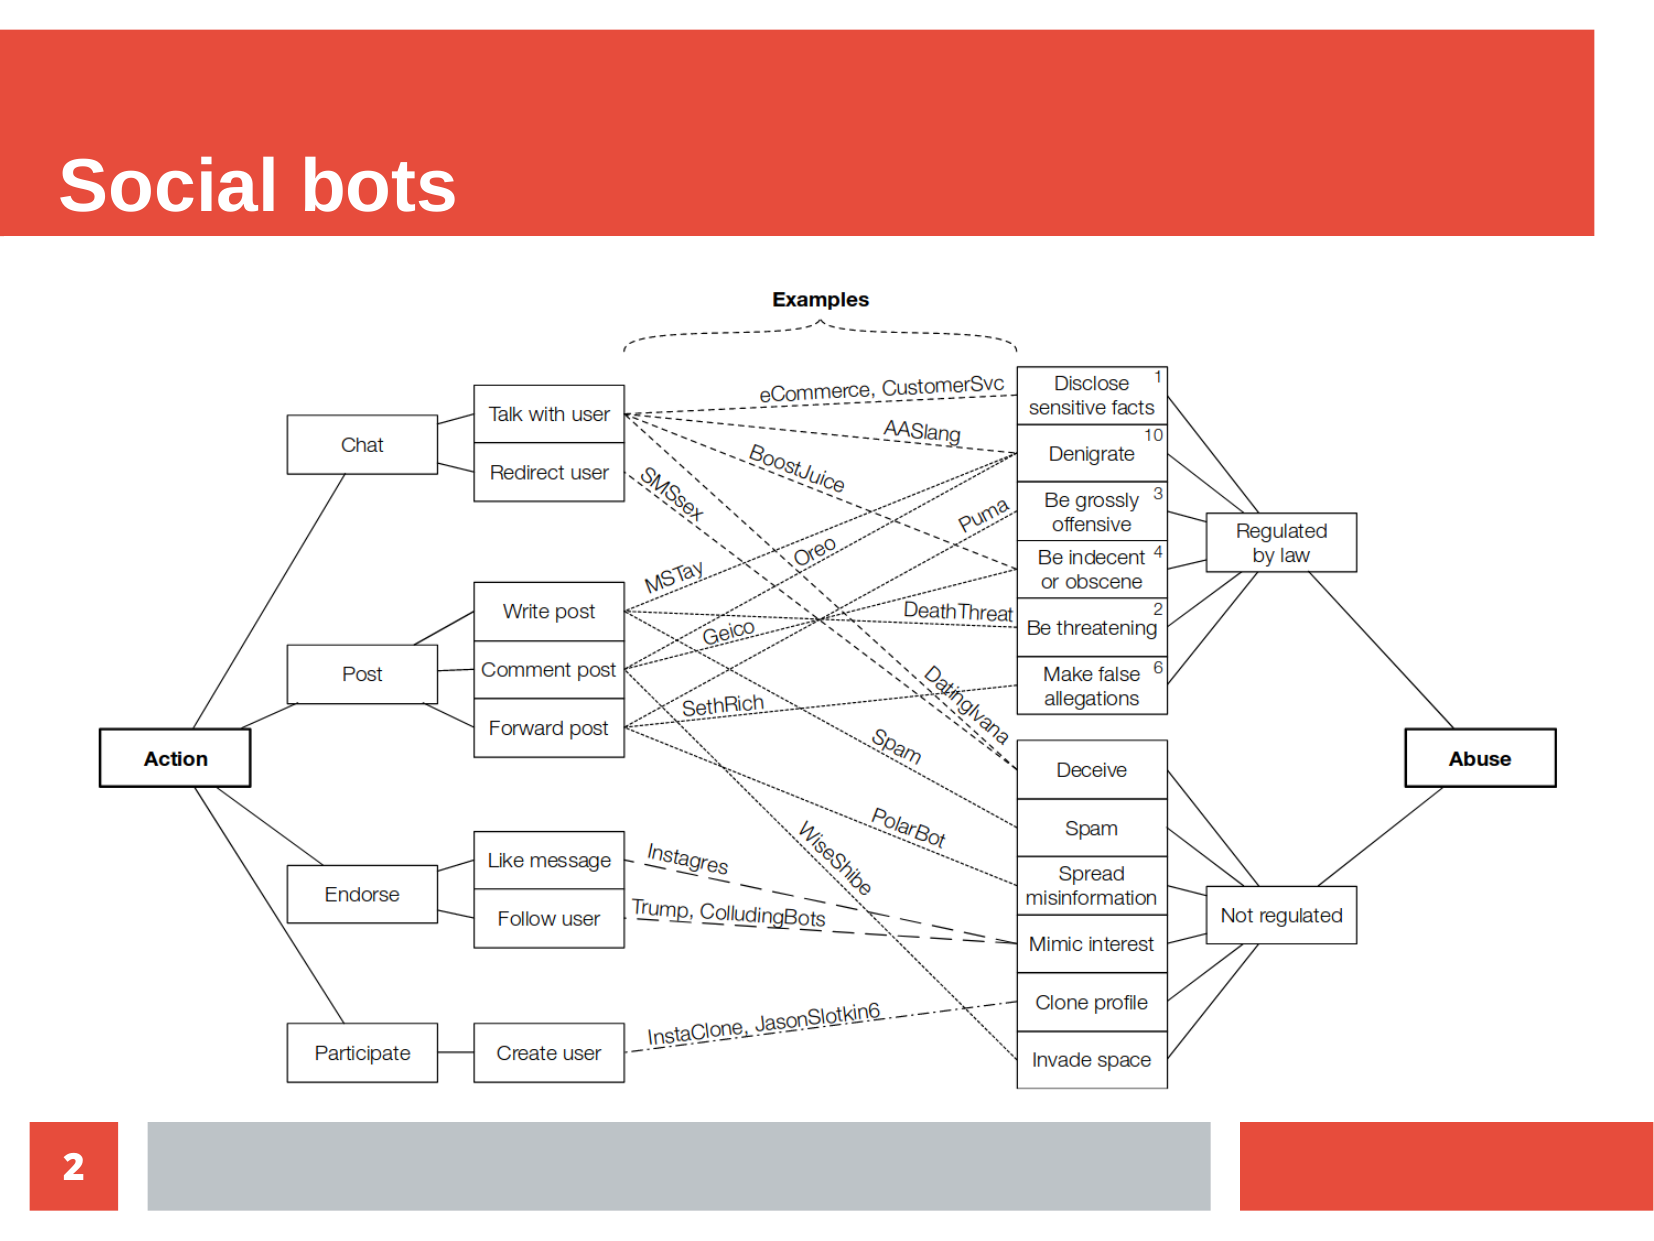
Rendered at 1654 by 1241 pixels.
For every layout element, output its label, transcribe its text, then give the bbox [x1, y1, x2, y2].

picture [4, 236, 1654, 1102]
title Social bots [59, 59, 1595, 207]
